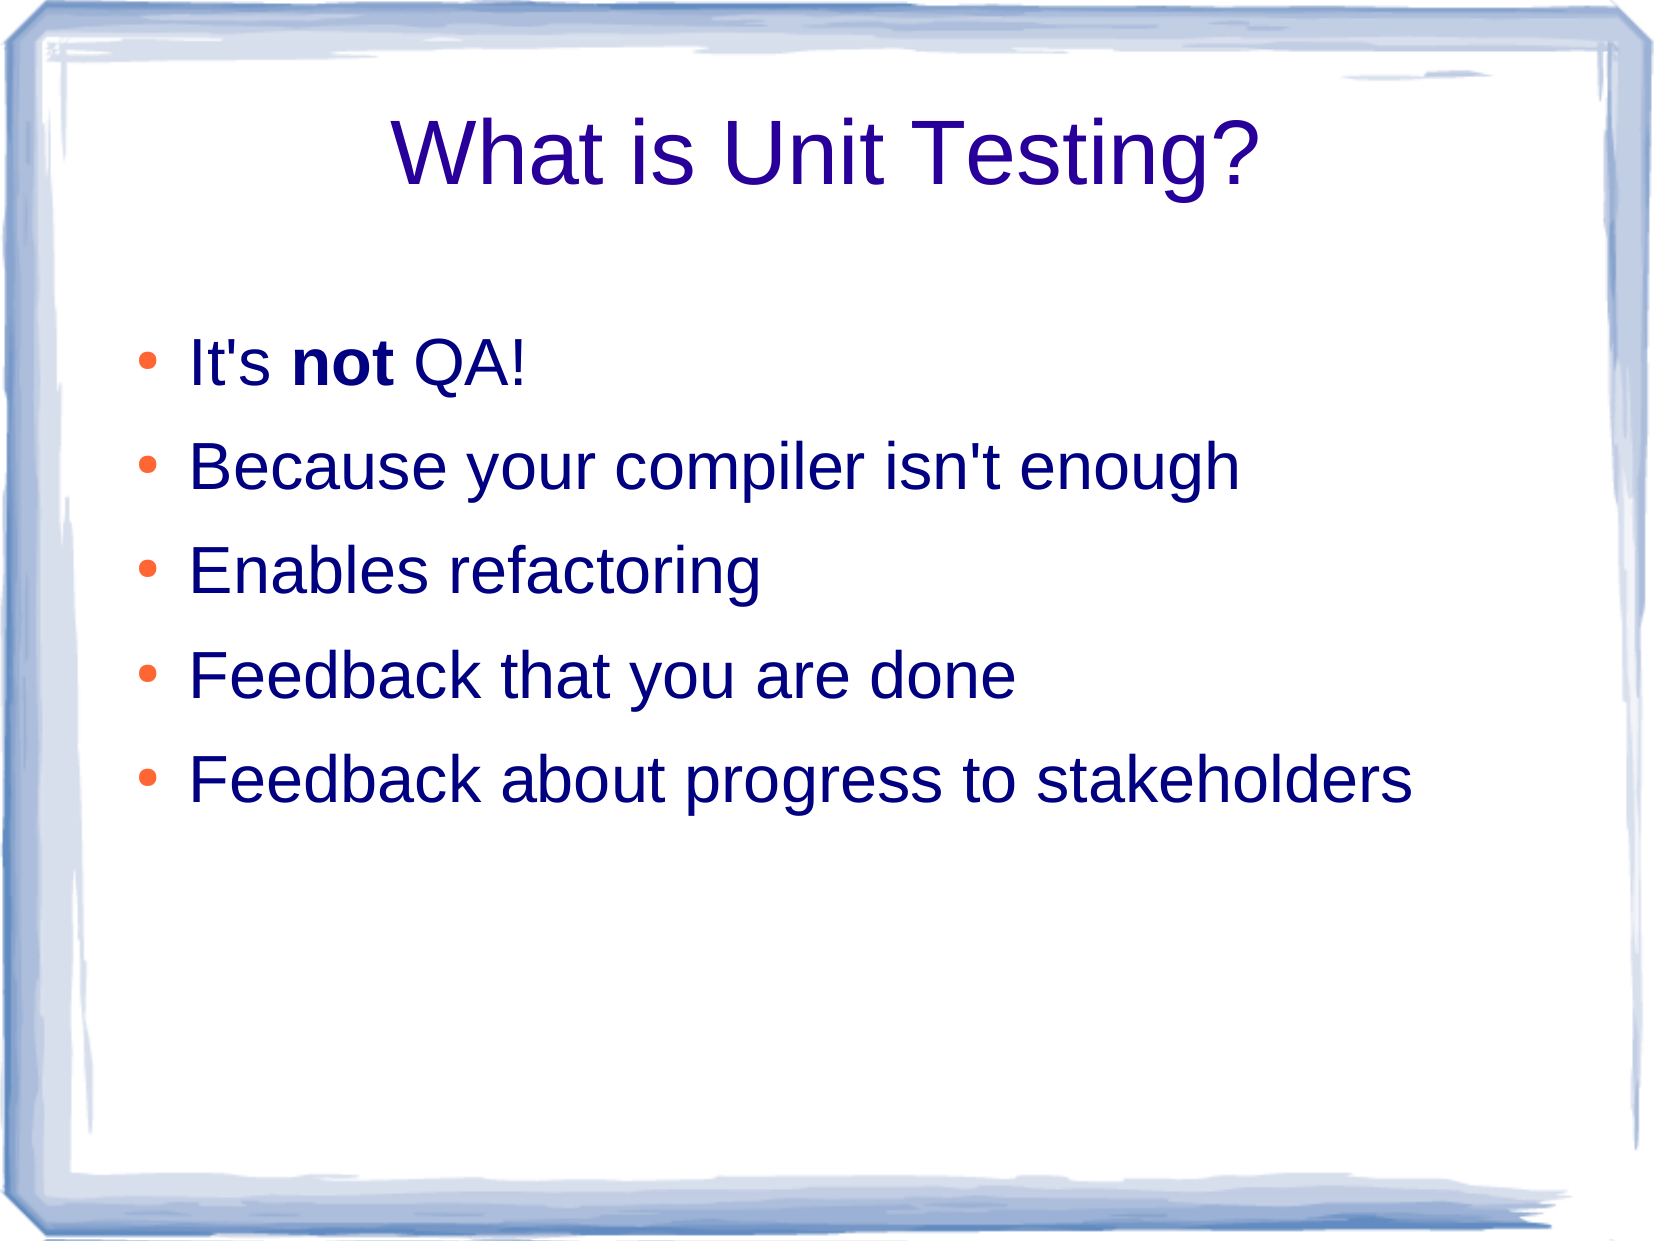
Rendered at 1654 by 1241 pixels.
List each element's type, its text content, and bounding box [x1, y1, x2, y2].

title What is Unit Testing? [82, 56, 1571, 250]
list It's not QA! Because your compiler isn't enough Enables refactoring Feedback that you are done Feedback about progress to stakeholders [118, 324, 1571, 1129]
picture [0, 0, 1654, 1241]
